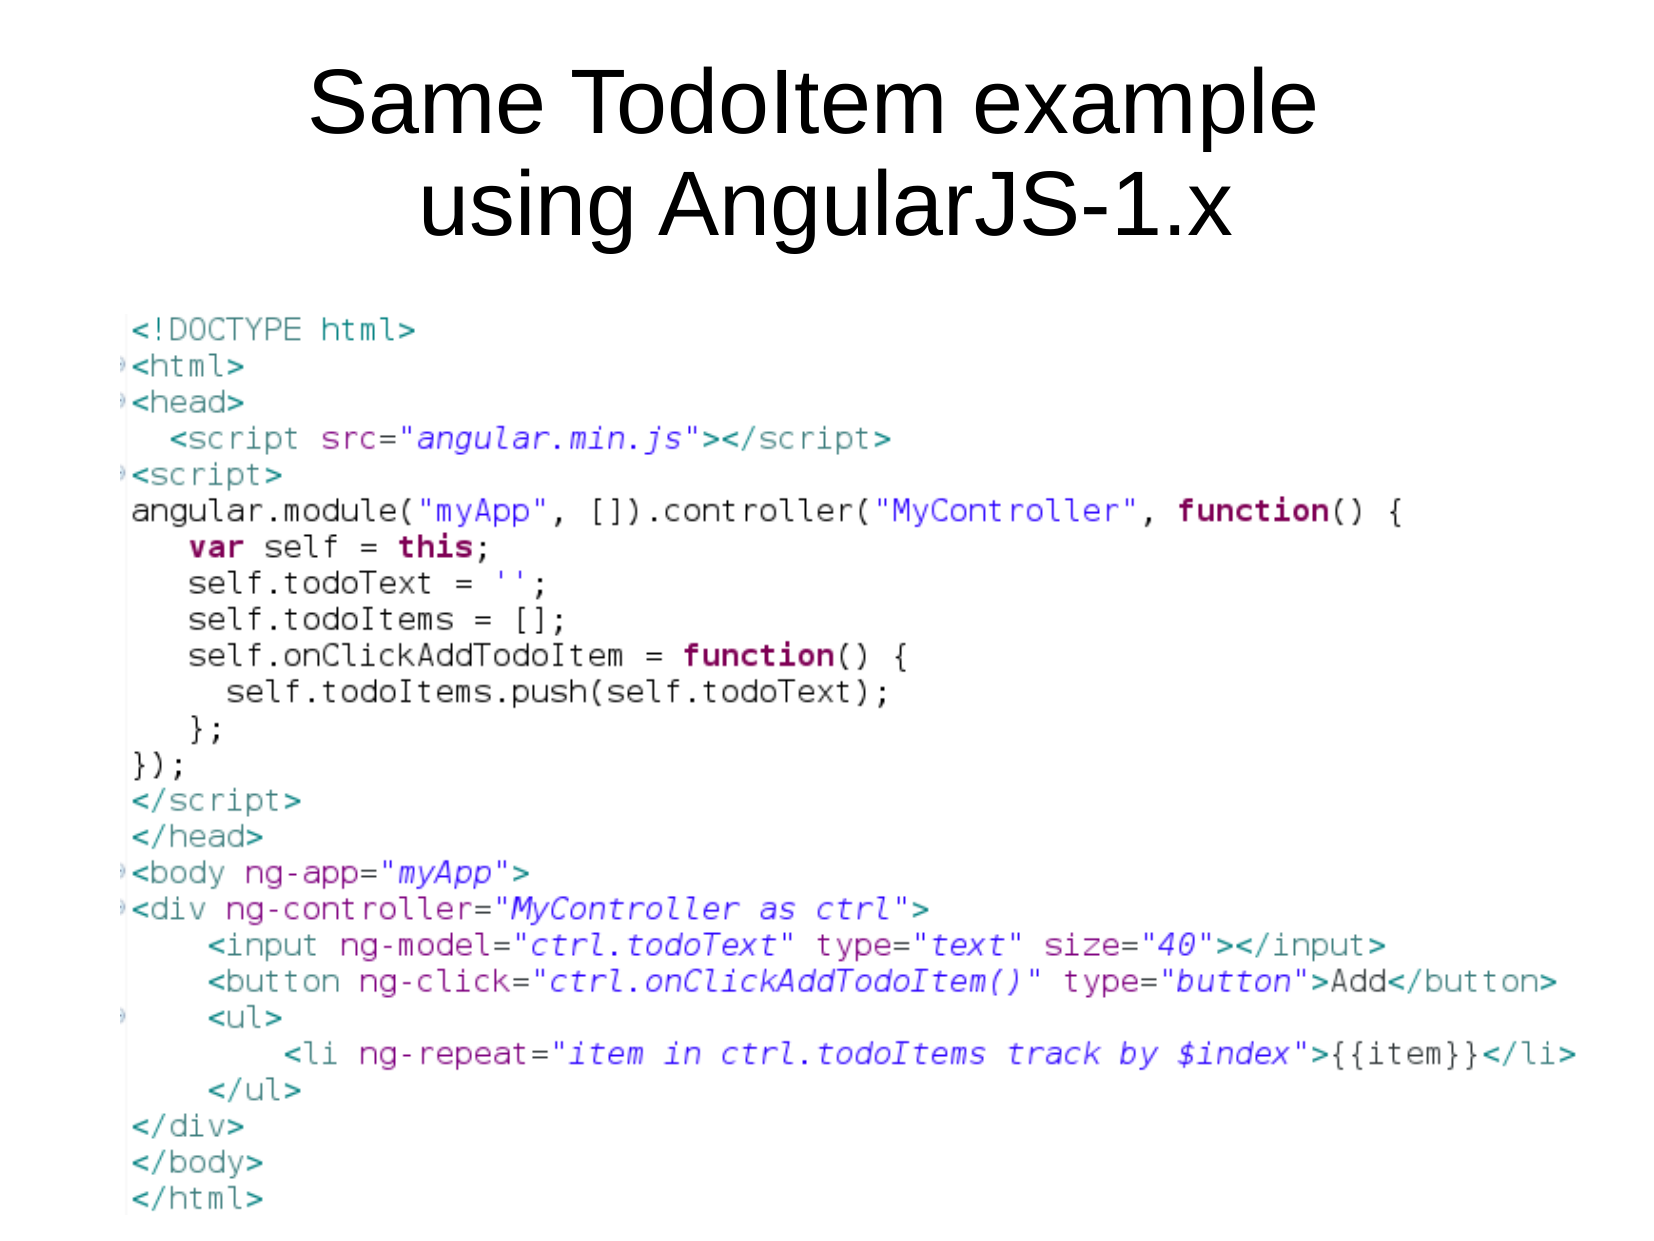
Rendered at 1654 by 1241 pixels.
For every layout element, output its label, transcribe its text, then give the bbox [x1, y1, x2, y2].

title Same TodoItem example using AngularJS-1.x [82, 49, 1571, 257]
picture [120, 314, 1587, 1216]
